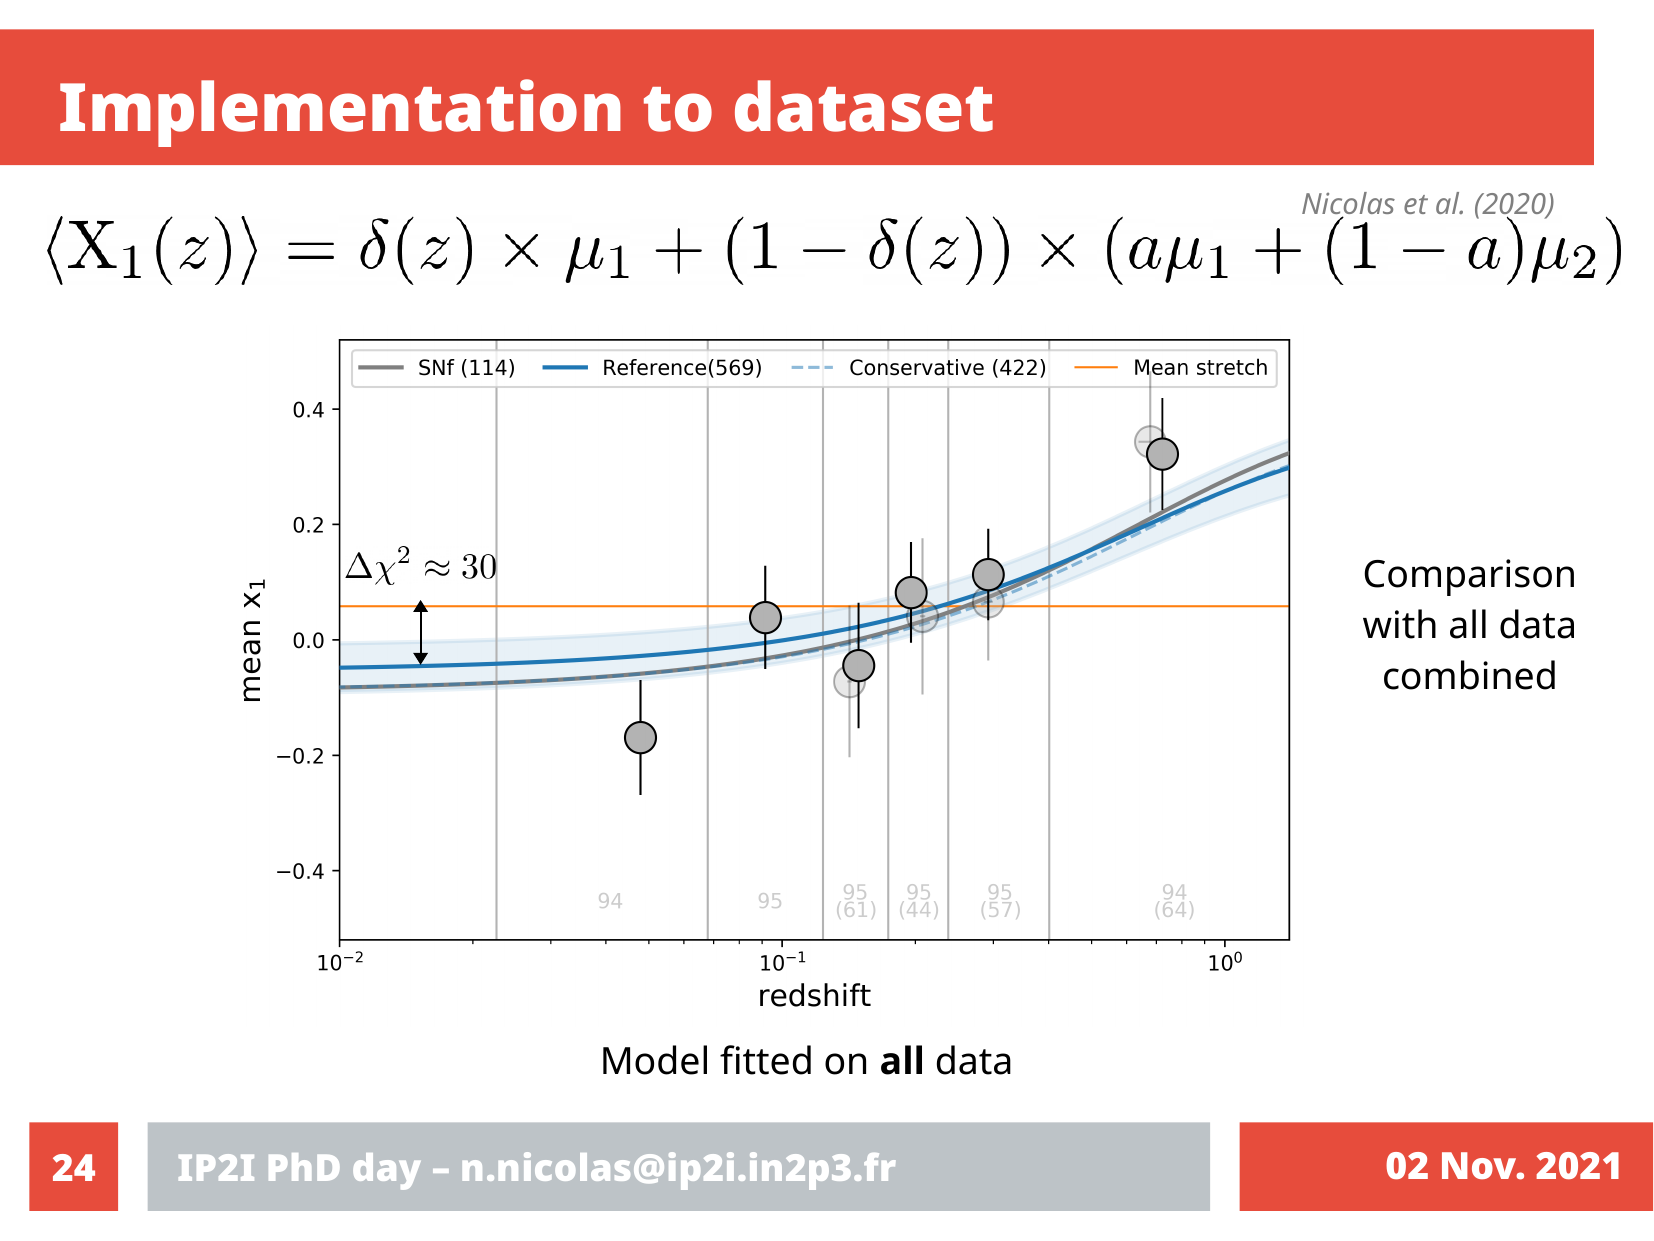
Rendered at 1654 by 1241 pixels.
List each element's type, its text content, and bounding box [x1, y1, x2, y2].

title Implementation to dataset [58, 60, 1594, 151]
text_box Comparison with all data combined [1335, 540, 1606, 686]
text_box Nicolas et al. (2020) [1286, 175, 1612, 226]
text_box Model fitted on all data [585, 1026, 1096, 1087]
picture [47, 215, 1621, 286]
picture [223, 325, 1304, 1027]
